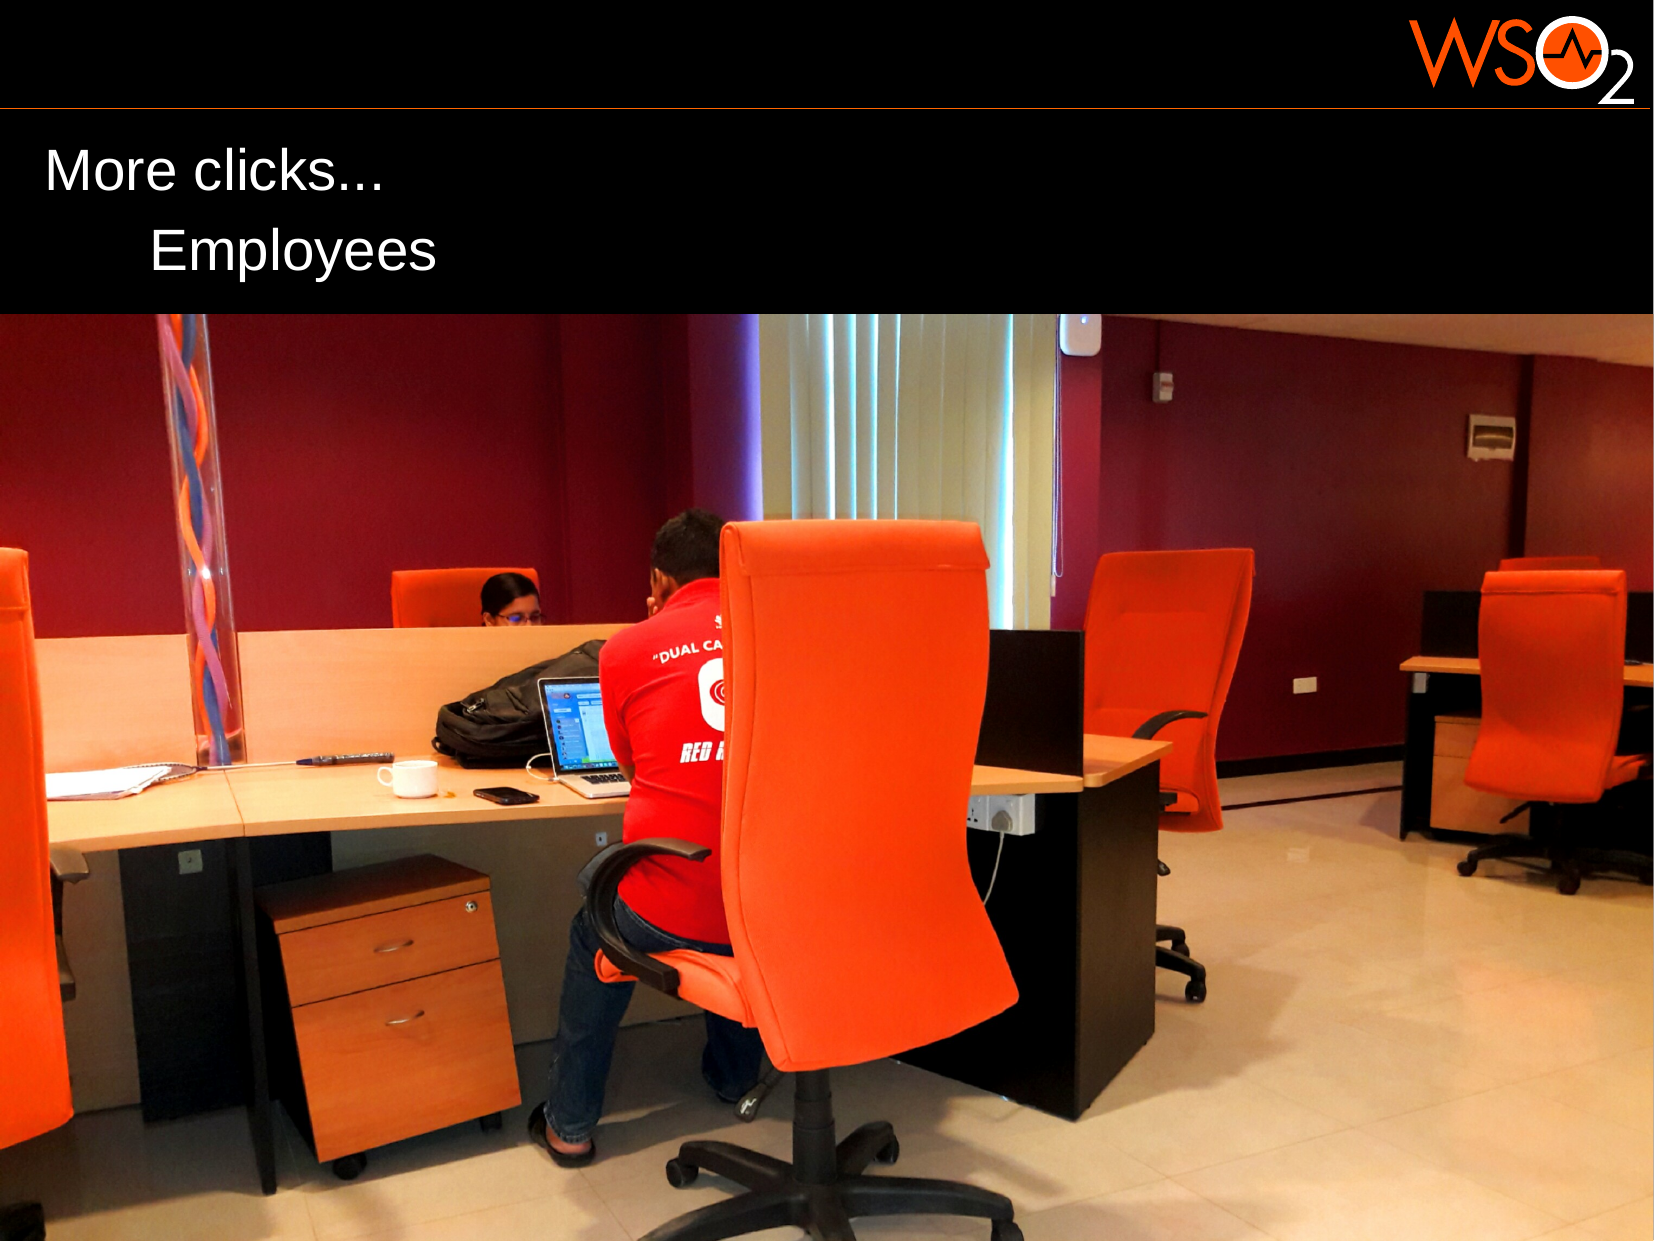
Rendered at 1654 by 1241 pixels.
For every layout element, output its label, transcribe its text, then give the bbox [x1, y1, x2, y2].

picture [1407, 15, 1636, 106]
text_box Employees [135, 210, 631, 290]
text_box More clicks... [30, 130, 421, 211]
picture [0, 314, 1654, 1241]
